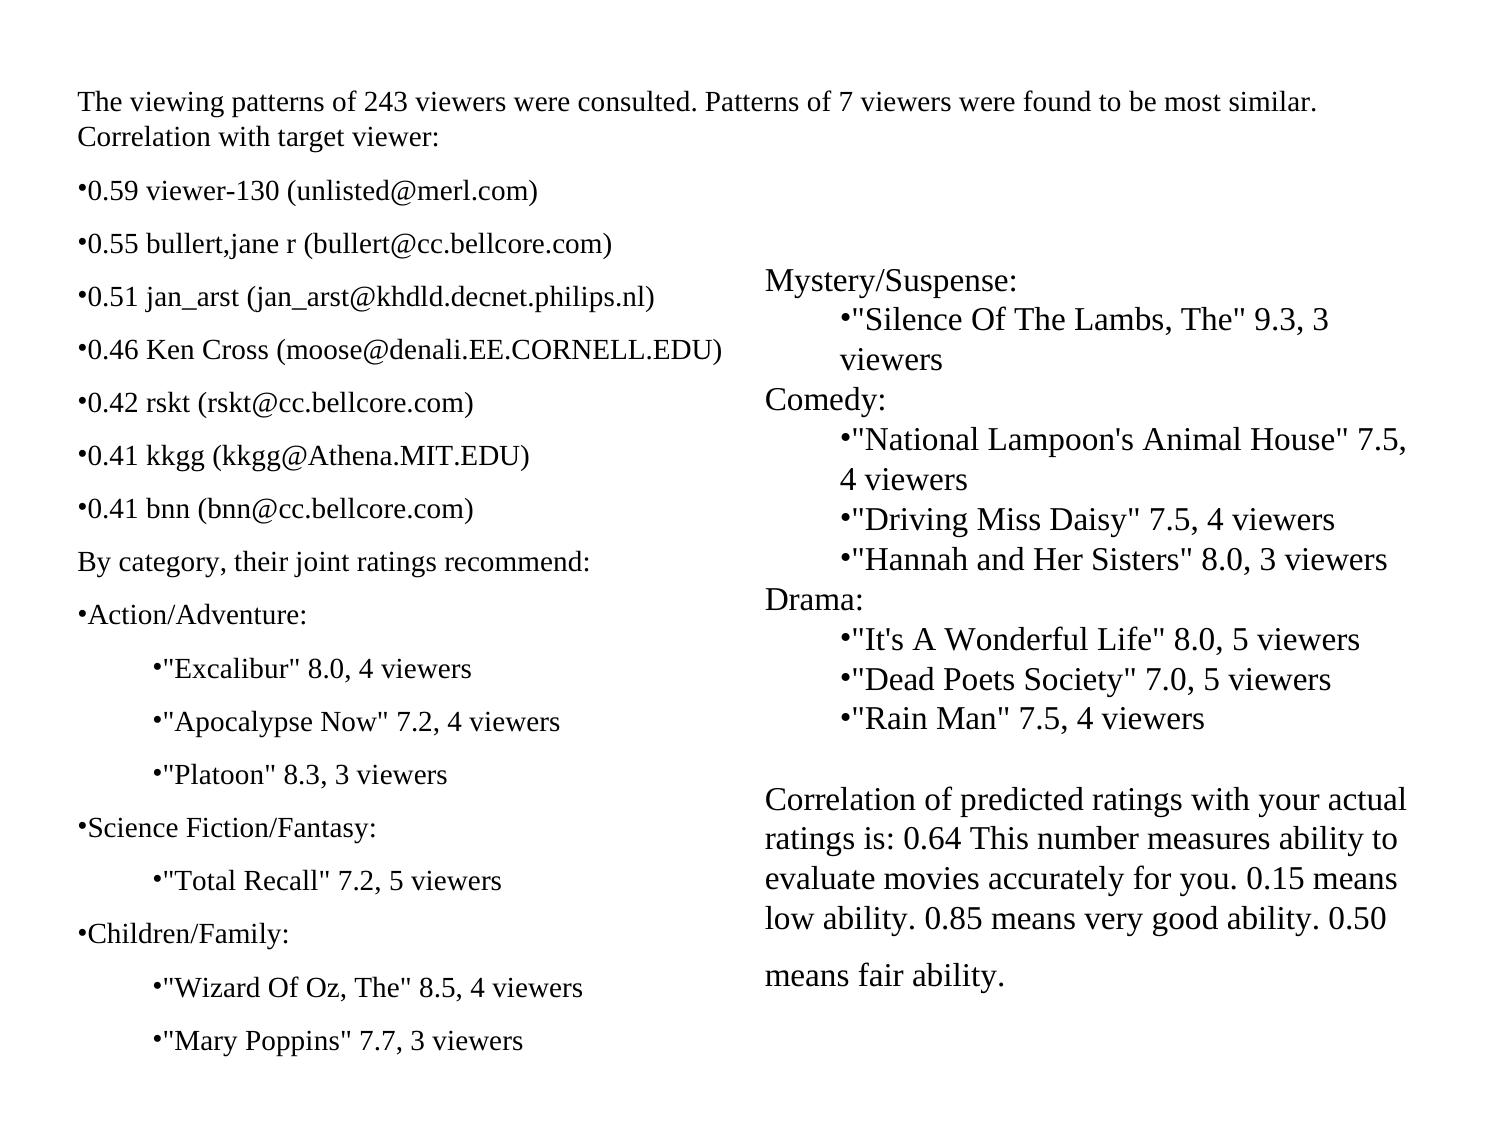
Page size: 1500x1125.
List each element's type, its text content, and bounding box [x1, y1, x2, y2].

text_box The viewing patterns of 243 viewers were consulted. Patterns of 7 viewers were found to be most similar. Correlation with target viewer: 0.59 viewer-130 (unlisted@merl.com) 0.55 bullert,jane r (bullert@cc.bellcore.com) 0.51 jan_arst (jan_arst@khdld.decnet.philips.nl) 0.46 Ken Cross (moose@denali.EE.CORNELL.EDU) 0.42 rskt (rskt@cc.bellcore.com) 0.41 kkgg (kkgg@Athena.MIT.EDU) 0.41 bnn (bnn@cc.bellcore.com) By category, their joint ratings recommend: Action/Adventure: "Excalibur" 8.0, 4 viewers "Apocalypse Now" 7.2, 4 viewers "Platoon" 8.3, 3 viewers Science Fiction/Fantasy: "Total Recall" 7.2, 5 viewers Children/Family: "Wizard Of Oz, The" 8.5, 4 viewers "Mary Poppins" 7.7, 3 viewers [62, 74, 1426, 1064]
text_box Mystery/Suspense: "Silence Of The Lambs, The" 9.3, 3 viewers Comedy: "National Lampoon's Animal House" 7.5, 4 viewers "Driving Miss Daisy" 7.5, 4 viewers "Hannah and Her Sisters" 8.0, 3 viewers Drama: "It's A Wonderful Life" 8.0, 5 viewers "Dead Poets Society" 7.0, 5 viewers "Rain Man" 7.5, 4 viewers Correlation of predicted ratings with your actual ratings is: 0.64 This number measures ability to evaluate movies accurately for you. 0.15 means low ability. 0.85 means very good ability. 0.50 means fair ability. [750, 249, 1438, 1096]
